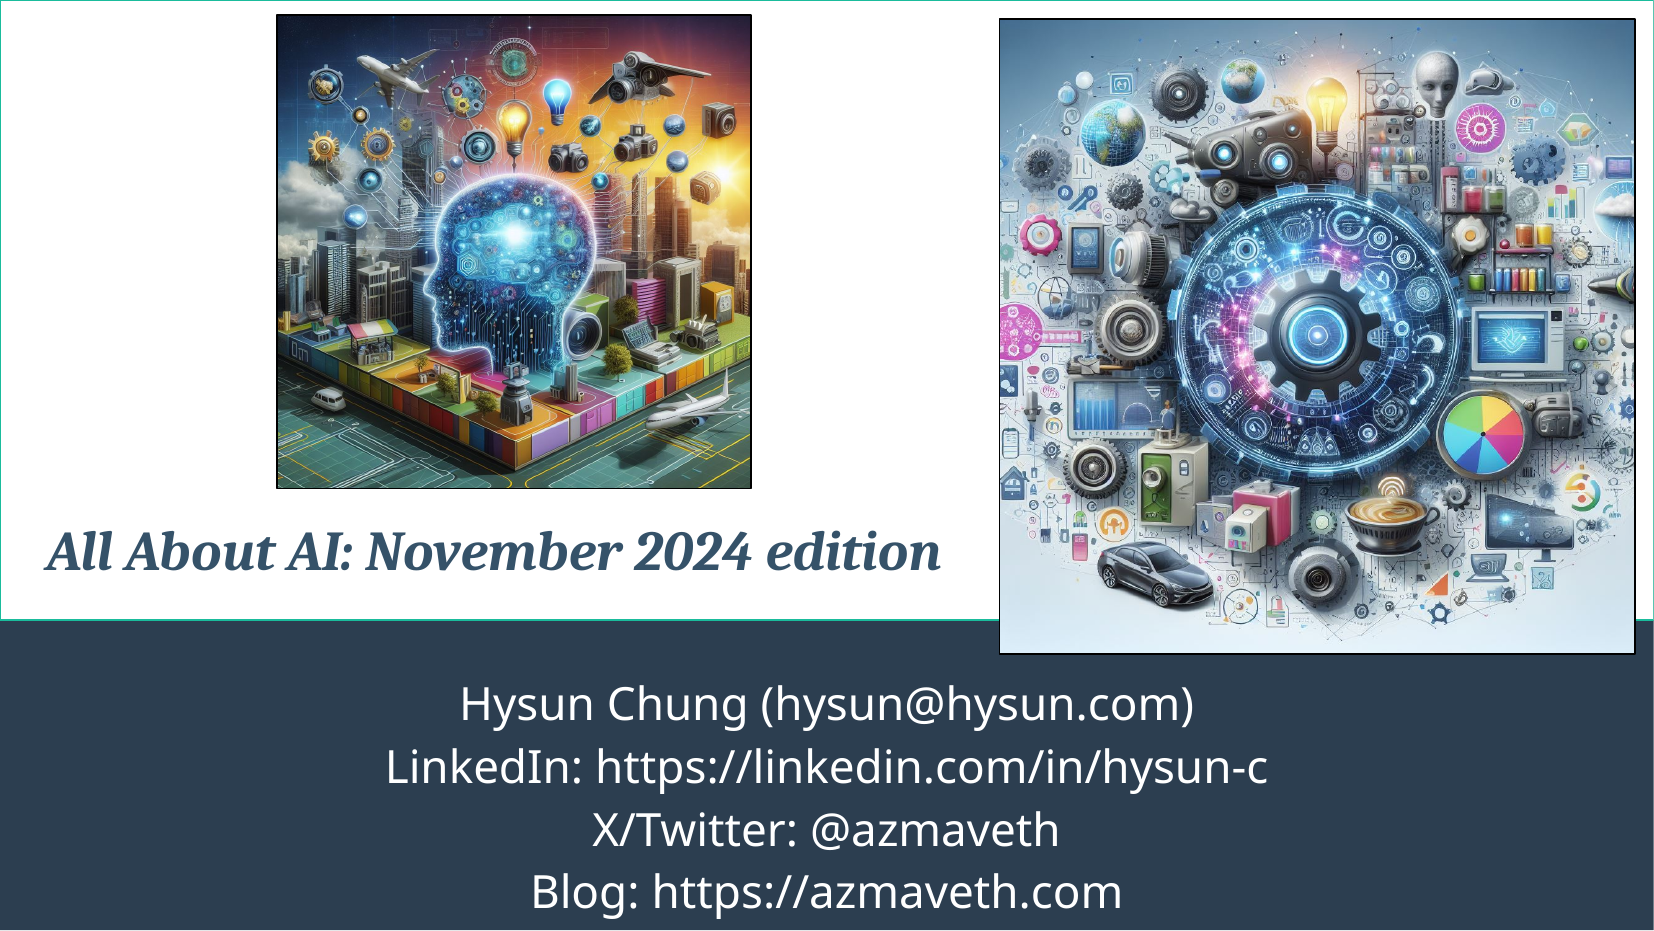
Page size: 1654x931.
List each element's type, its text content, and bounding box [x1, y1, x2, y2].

picture [1000, 19, 1635, 654]
title All About AI: November 2024 edition [17, 476, 972, 595]
subtitle Hysun Chung (hysun@hysun.com) LinkedIn: https://linkedin.com/in/hysun-c X/Twitter: @azmaveth Blog: https://azmaveth.com [59, 637, 1595, 894]
picture [278, 15, 751, 488]
